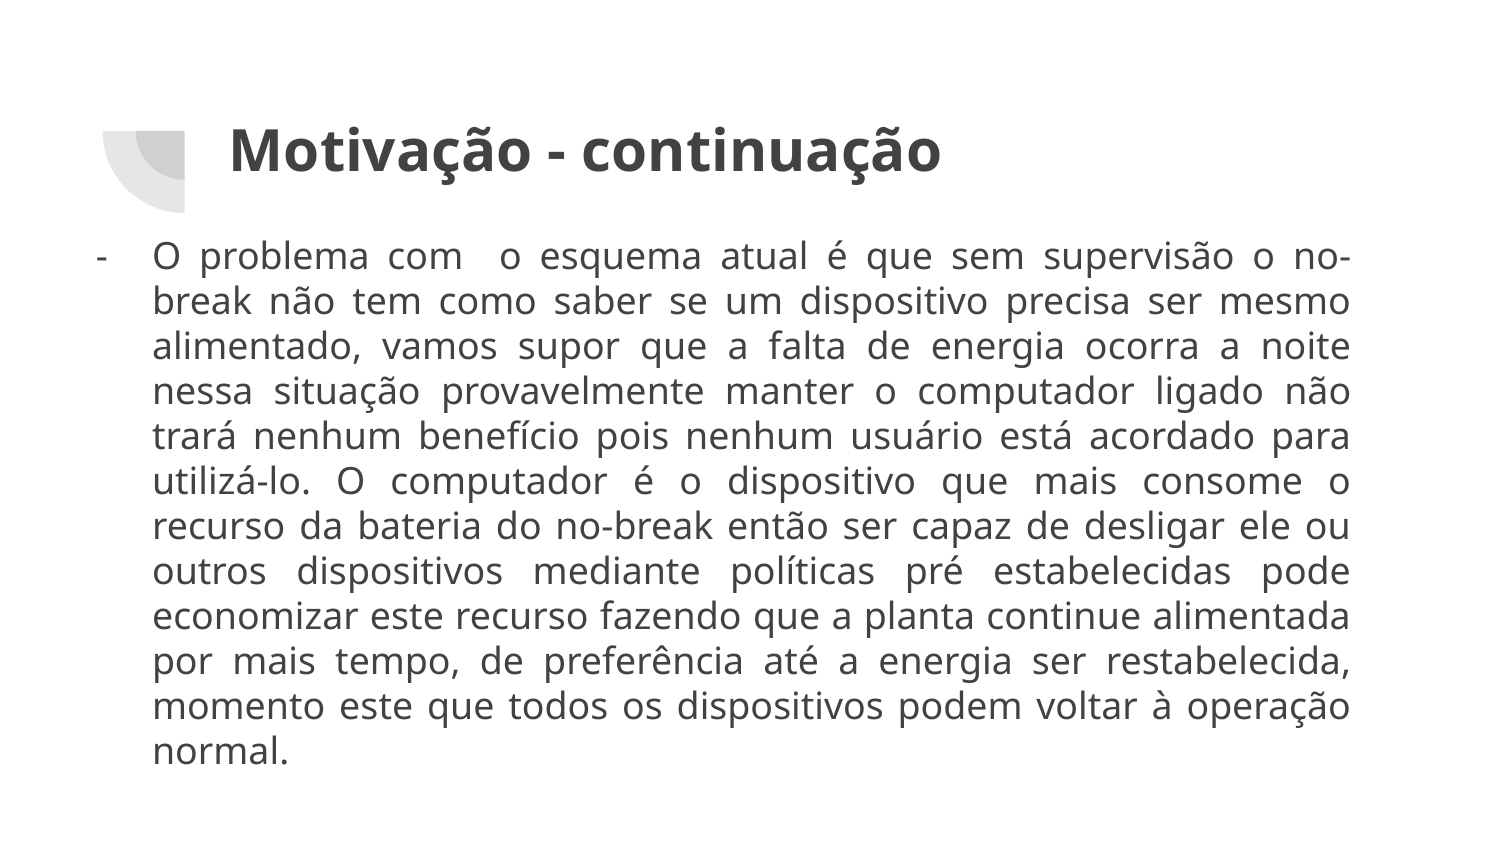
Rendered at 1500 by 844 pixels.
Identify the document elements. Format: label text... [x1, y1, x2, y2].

list O problema com o esquema atual é que sem supervisão o no-break não tem como saber se um dispositivo precisa ser mesmo alimentado, vamos supor que a falta de energia ocorra a noite nessa situação provavelmente manter o computador ligado não trará nenhum benefício pois nenhum usuário está acordado para utilizá-lo. O computador é o dispositivo que mais consome o recurso da bateria do no-break então ser capaz de desligar ele ou outros dispositivos mediante políticas pré estabelecidas pode economizar este recurso fazendo que a planta continue alimentada por mais tempo, de preferência até a energia ser restabelecida, momento este que todos os dispositivos podem voltar à operação normal. [62, 217, 1368, 816]
title Motivação - continuação [213, 98, 1368, 217]
